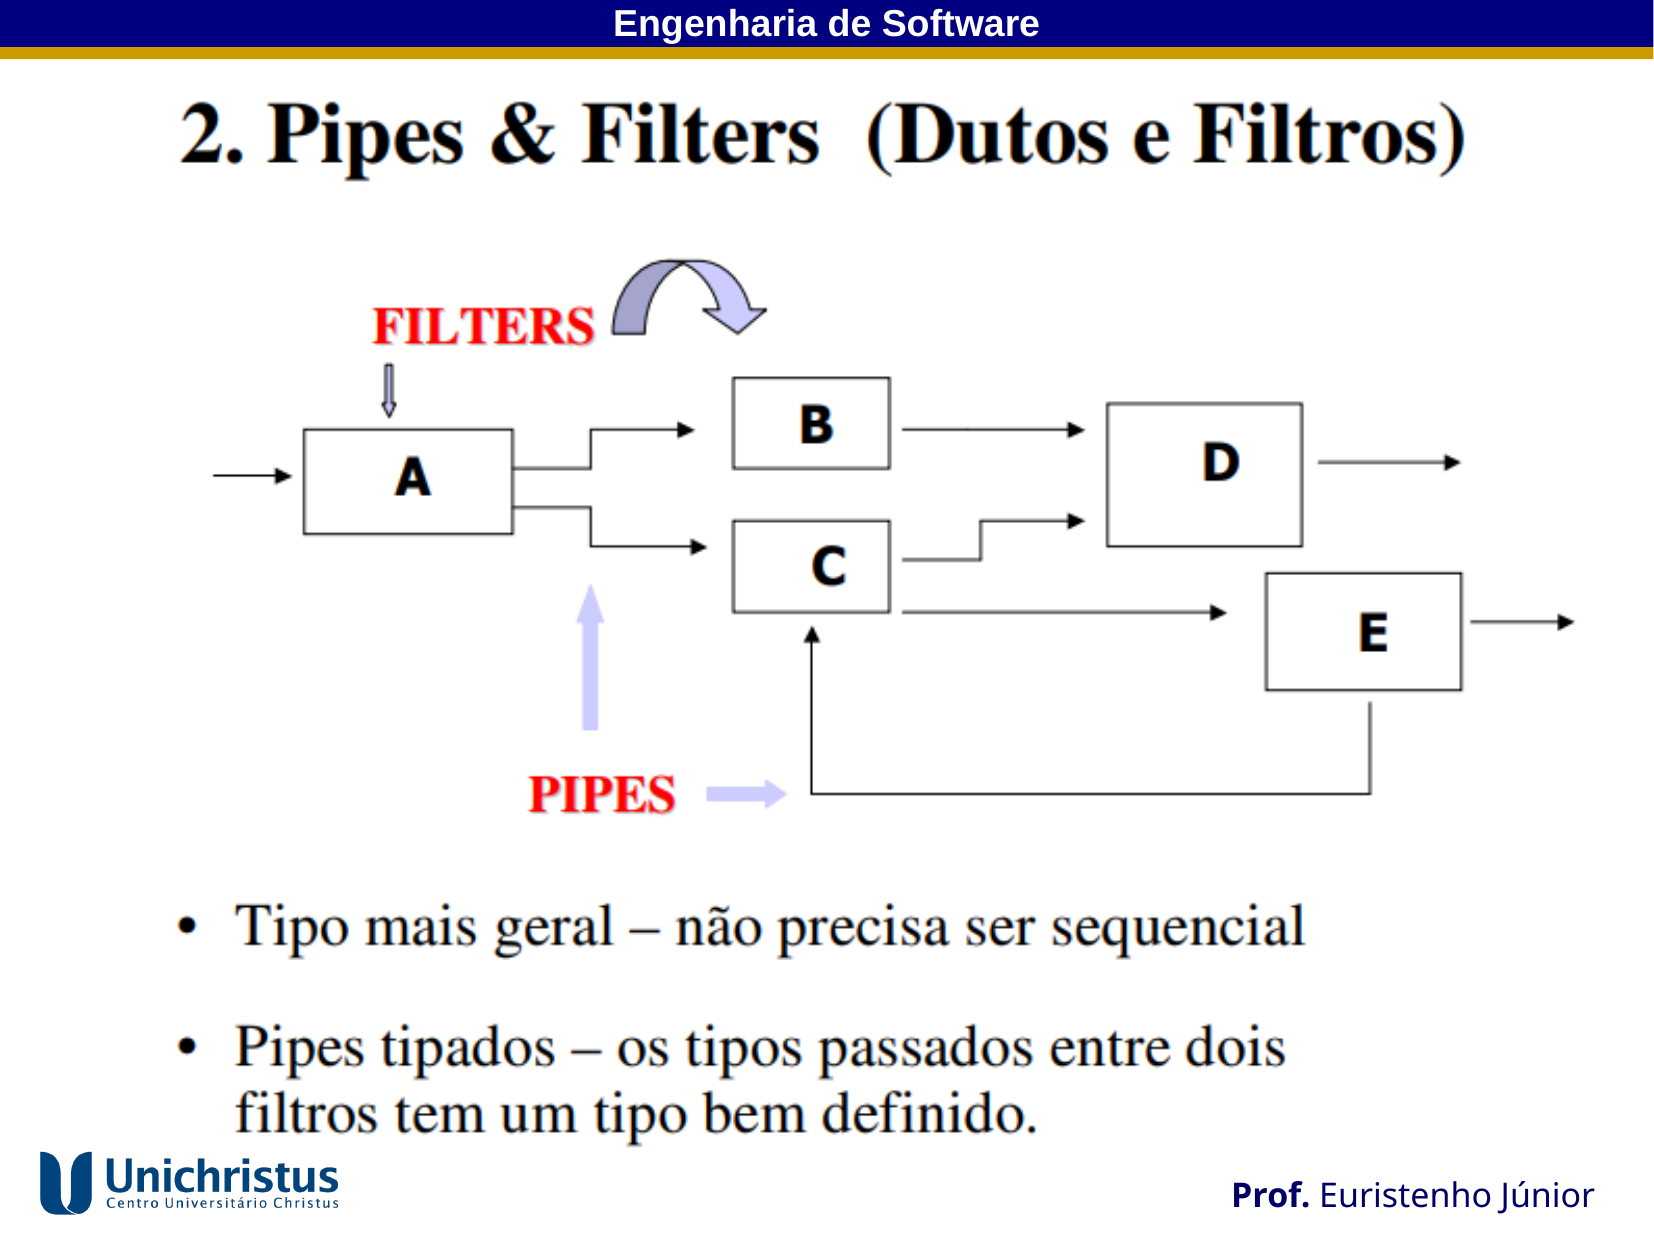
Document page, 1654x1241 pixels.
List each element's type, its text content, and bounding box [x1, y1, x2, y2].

text_box Prof. Euristenho Júnior [1216, 1163, 1654, 1224]
text_box Engenharia de Software [0, 0, 1654, 47]
picture [35, 90, 1583, 1217]
text_box [0, 47, 1654, 60]
